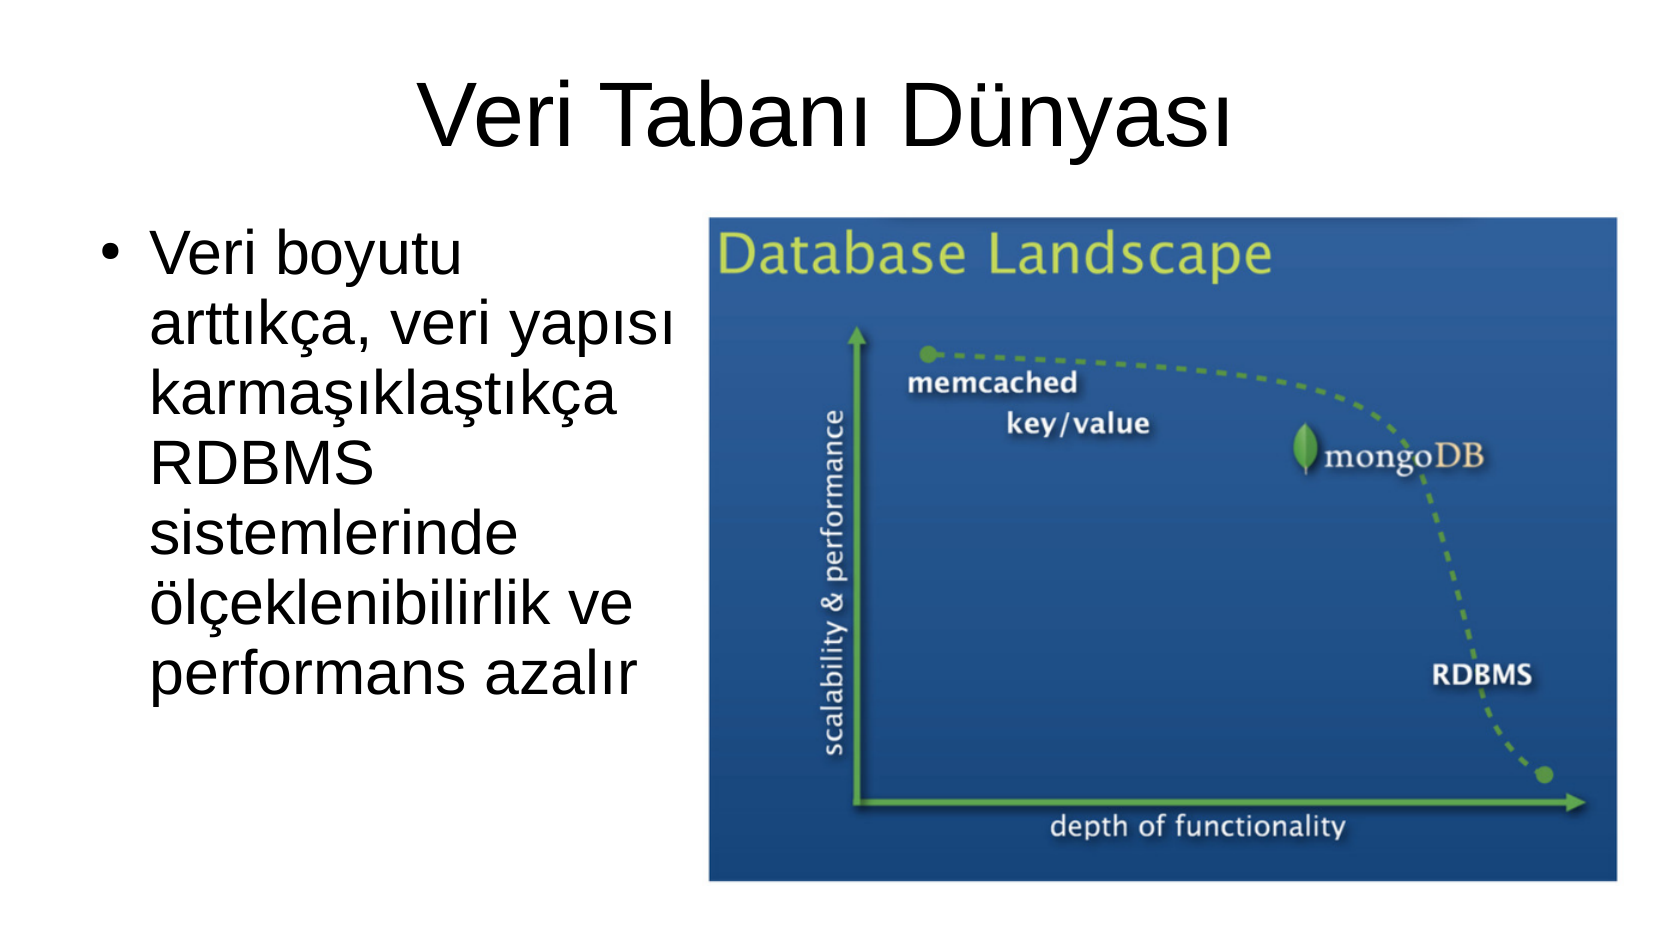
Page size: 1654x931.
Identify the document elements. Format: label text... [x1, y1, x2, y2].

list Veri boyutu arttıkça, veri yapısı karmaşıklaştıkça RDBMS sistemlerinde ölçeklenibilirlik ve performans azalır [82, 217, 680, 758]
picture [699, 210, 1625, 886]
title Veri Tabanı Dünyası [82, 37, 1571, 193]
